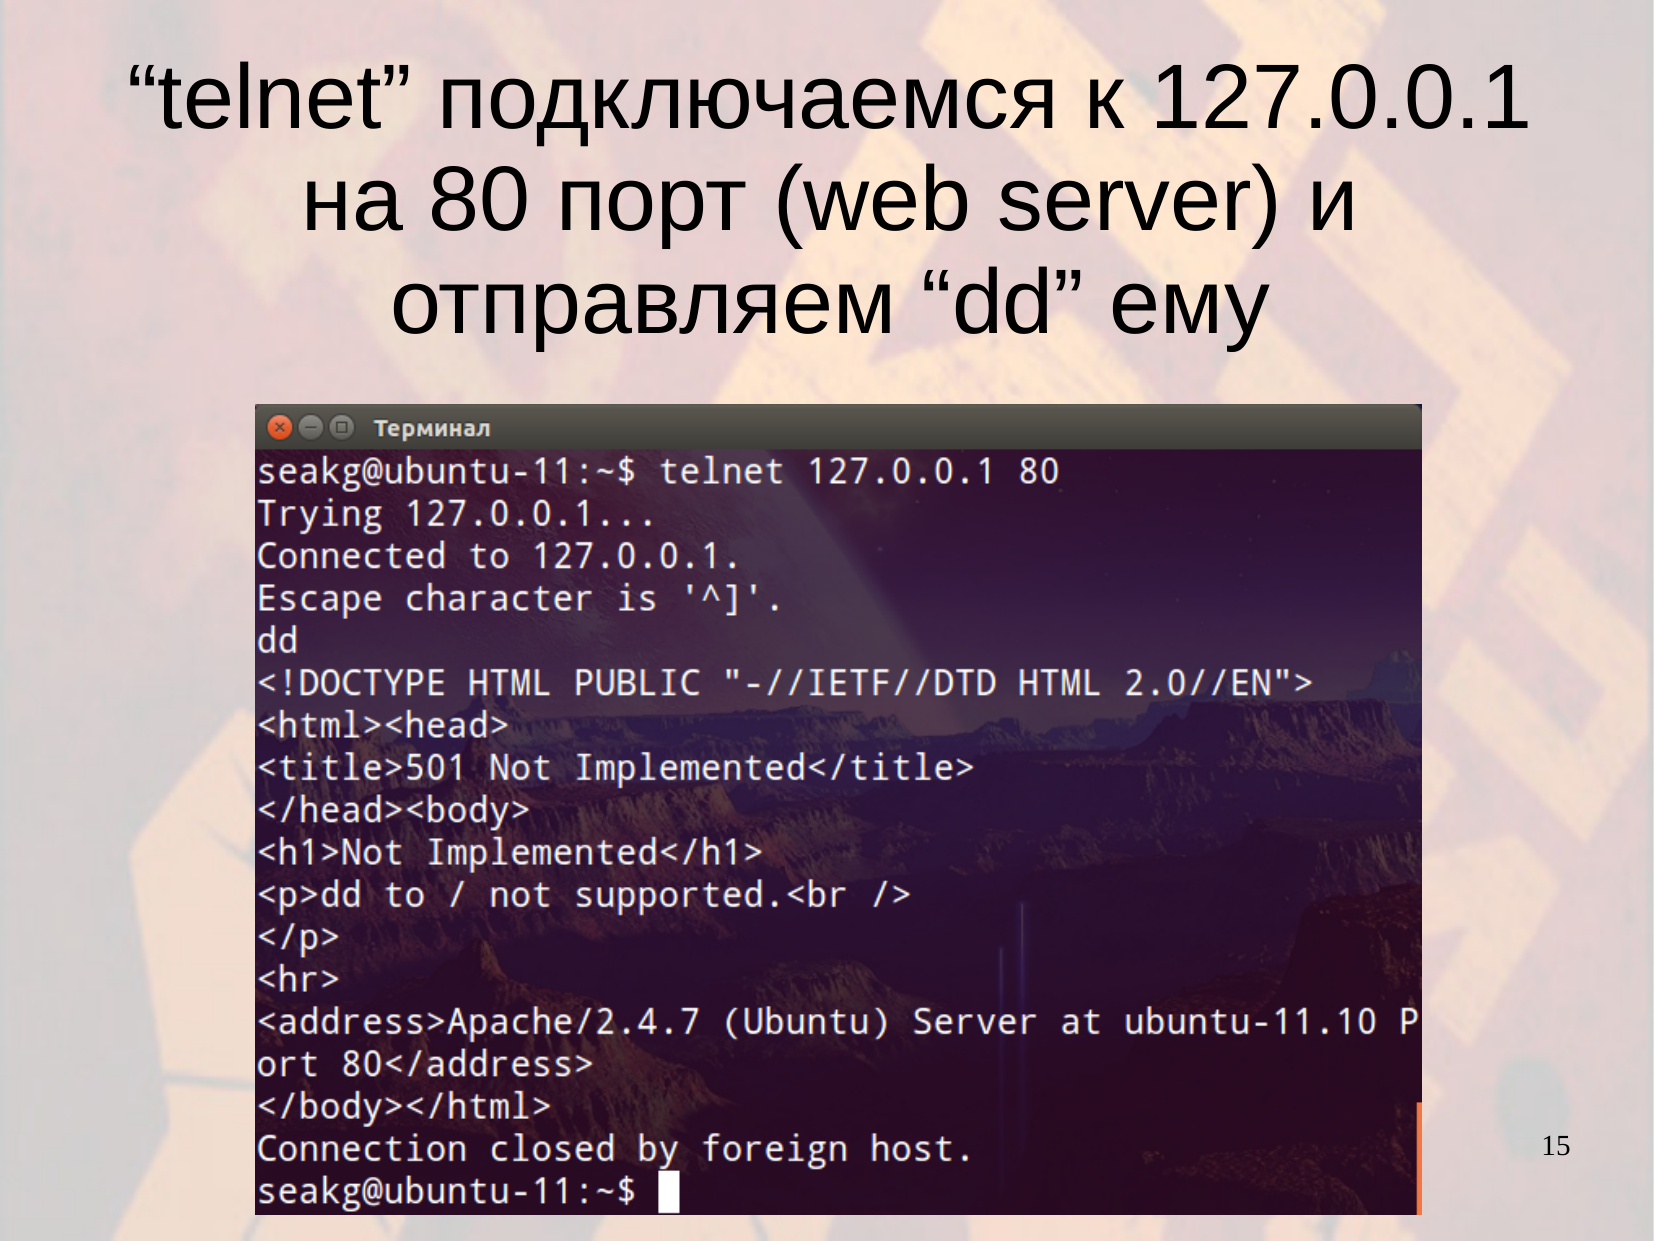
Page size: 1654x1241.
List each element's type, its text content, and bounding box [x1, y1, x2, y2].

title “telnet” подключаемся к 127.0.0.1 на 80 порт (web server) и отправляем “dd” ему [86, 45, 1576, 354]
picture [0, 0, 1654, 1241]
